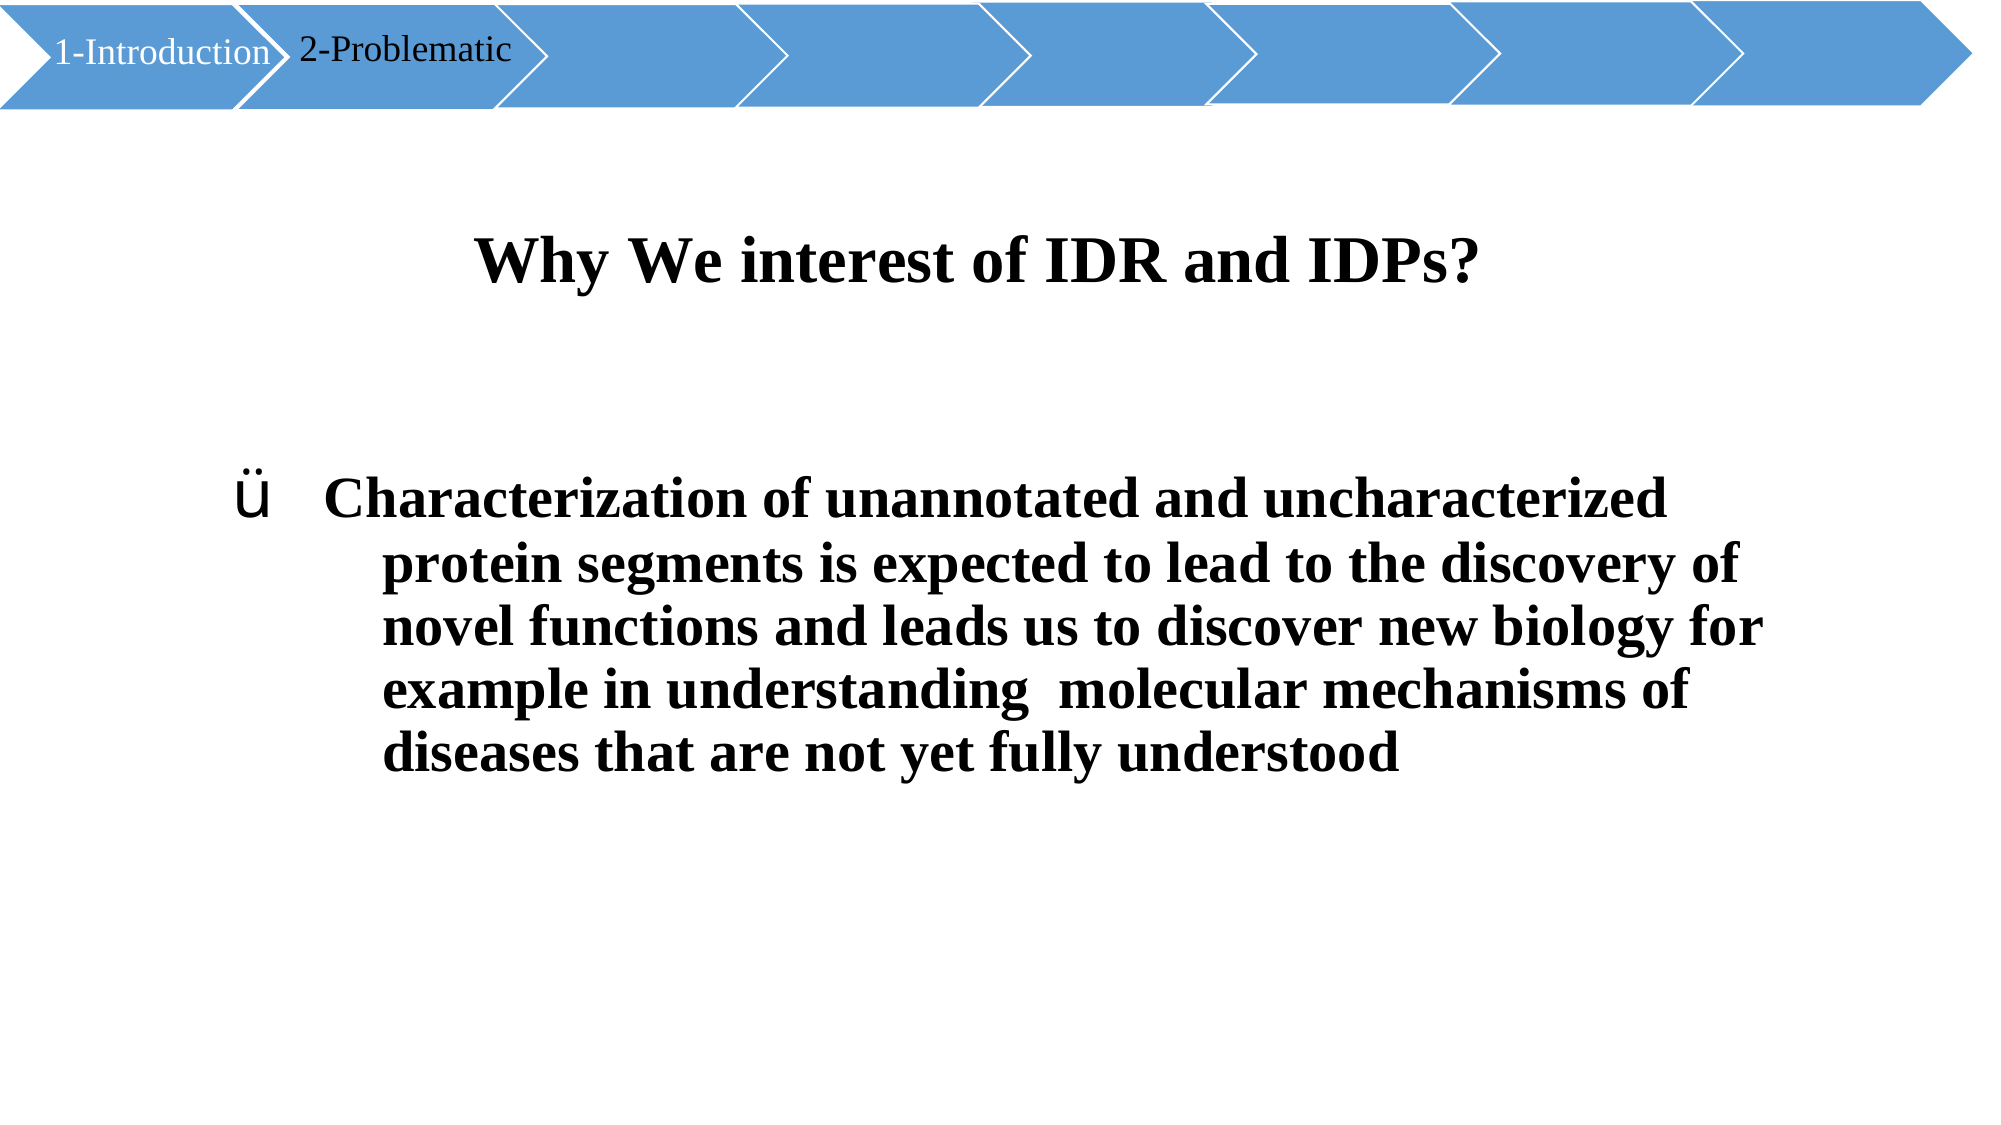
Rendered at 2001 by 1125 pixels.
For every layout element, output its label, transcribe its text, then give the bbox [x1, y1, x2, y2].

text_box Characterization of unannotated and uncharacterized protein segments is expected to lead to the discovery of novel functions and leads us to discover new biology for example in understanding molecular mechanisms of diseases that are not yet fully understood [217, 434, 1798, 792]
text_box 1-Introduction [38, 19, 288, 80]
text_box Why We interest of IDR and IDPs? [377, 186, 1562, 305]
text_box [0, 0, 1975, 111]
text_box 2-Problematic [284, 16, 530, 78]
